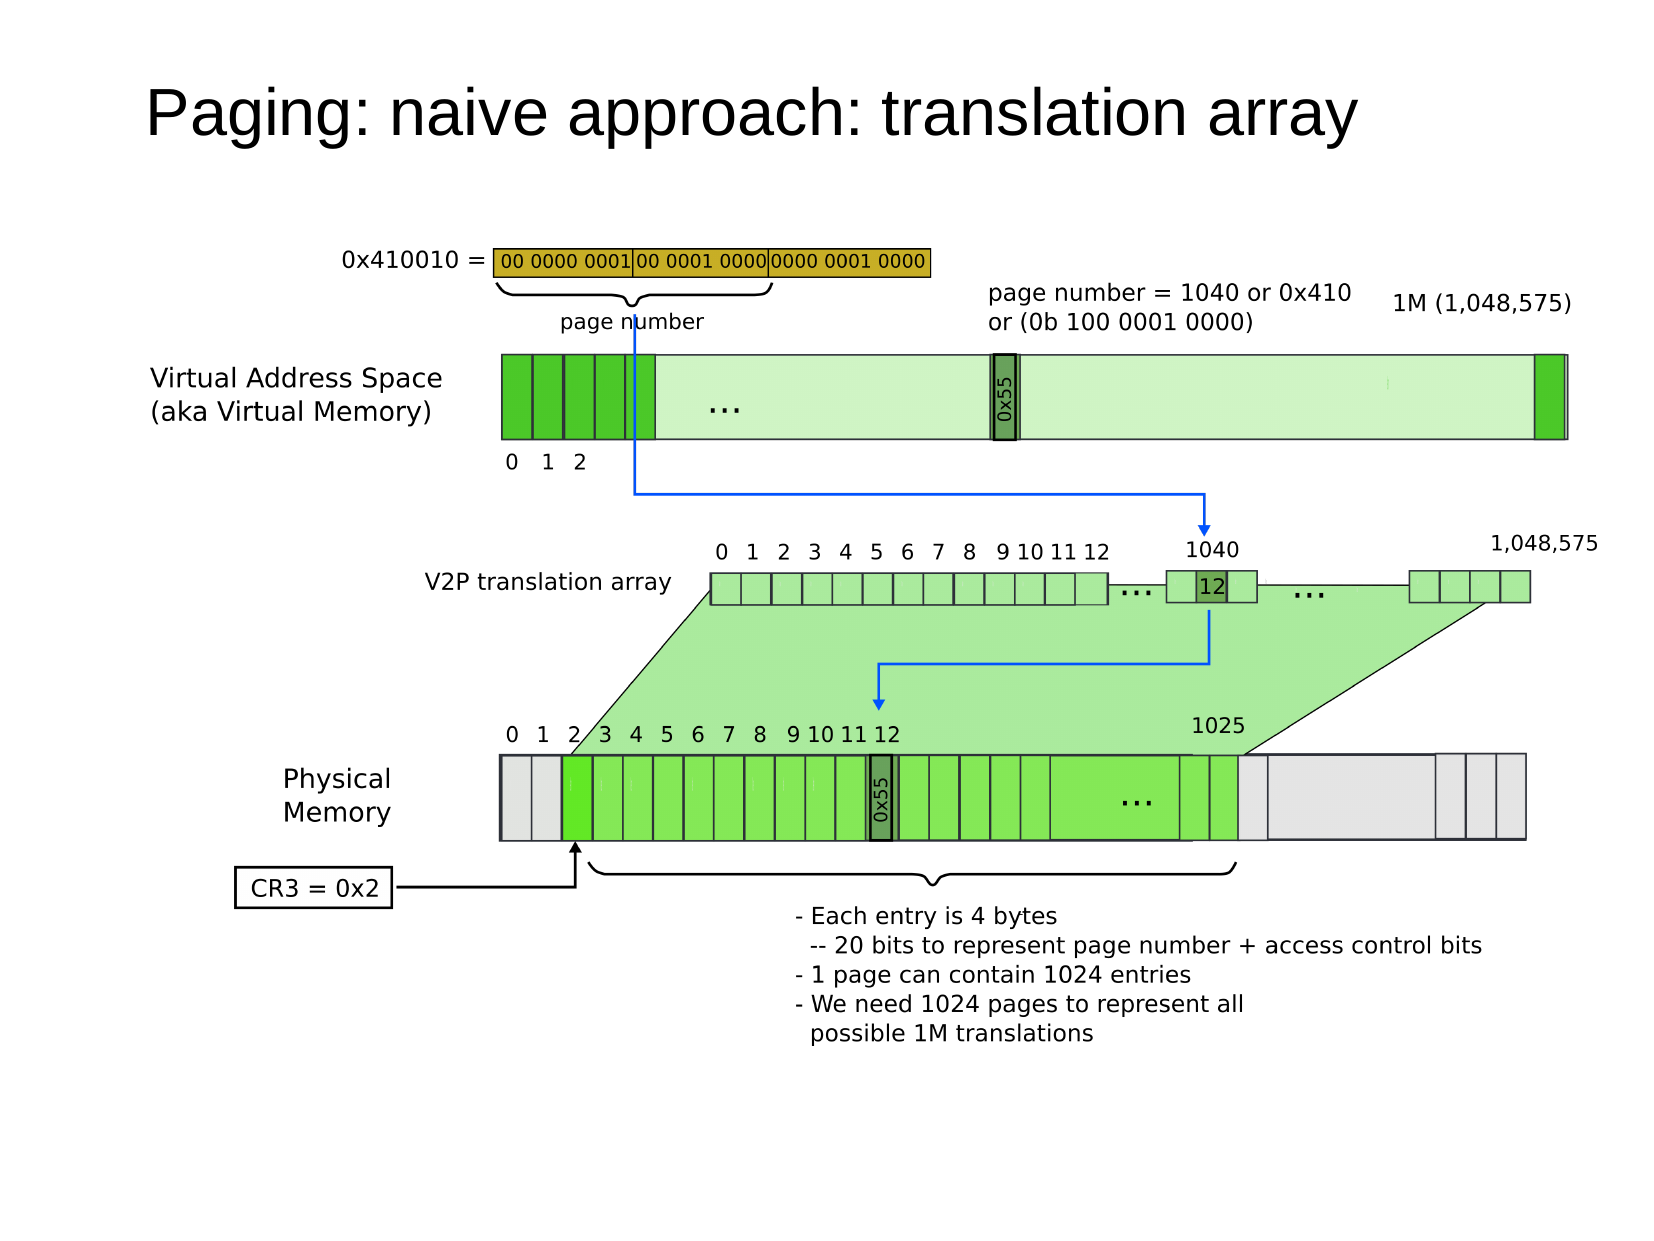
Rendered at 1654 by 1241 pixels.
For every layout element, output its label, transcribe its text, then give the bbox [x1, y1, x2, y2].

list Paging: naive approach: translation array [82, 75, 1576, 151]
picture [150, 248, 1597, 1046]
